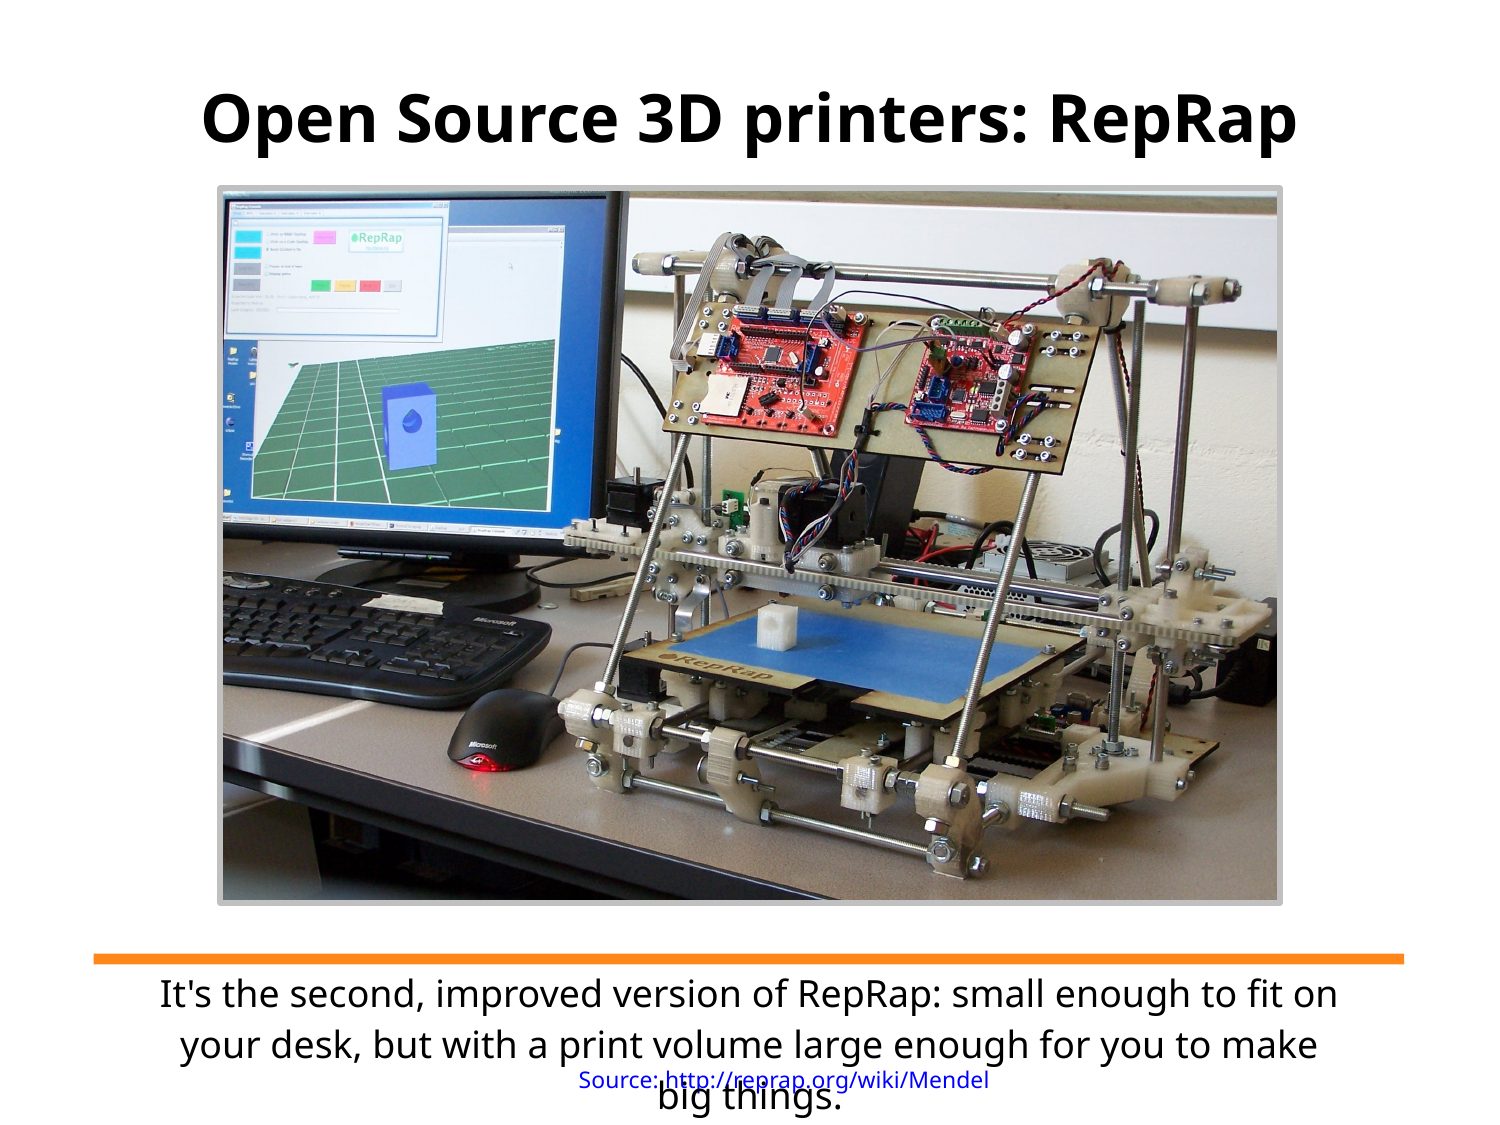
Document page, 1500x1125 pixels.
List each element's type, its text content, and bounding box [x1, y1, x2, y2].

picture [0, 0, 1500, 1125]
title Open Source 3D printers: RepRap [75, 44, 1426, 188]
text_box Source: http://reprap.org/wiki/Mendel [563, 1064, 937, 1097]
text_box It's the second, improved version of RepRap: small enough to fit on your desk, but with a print volume large enough for you to make big things. [143, 960, 1357, 1064]
